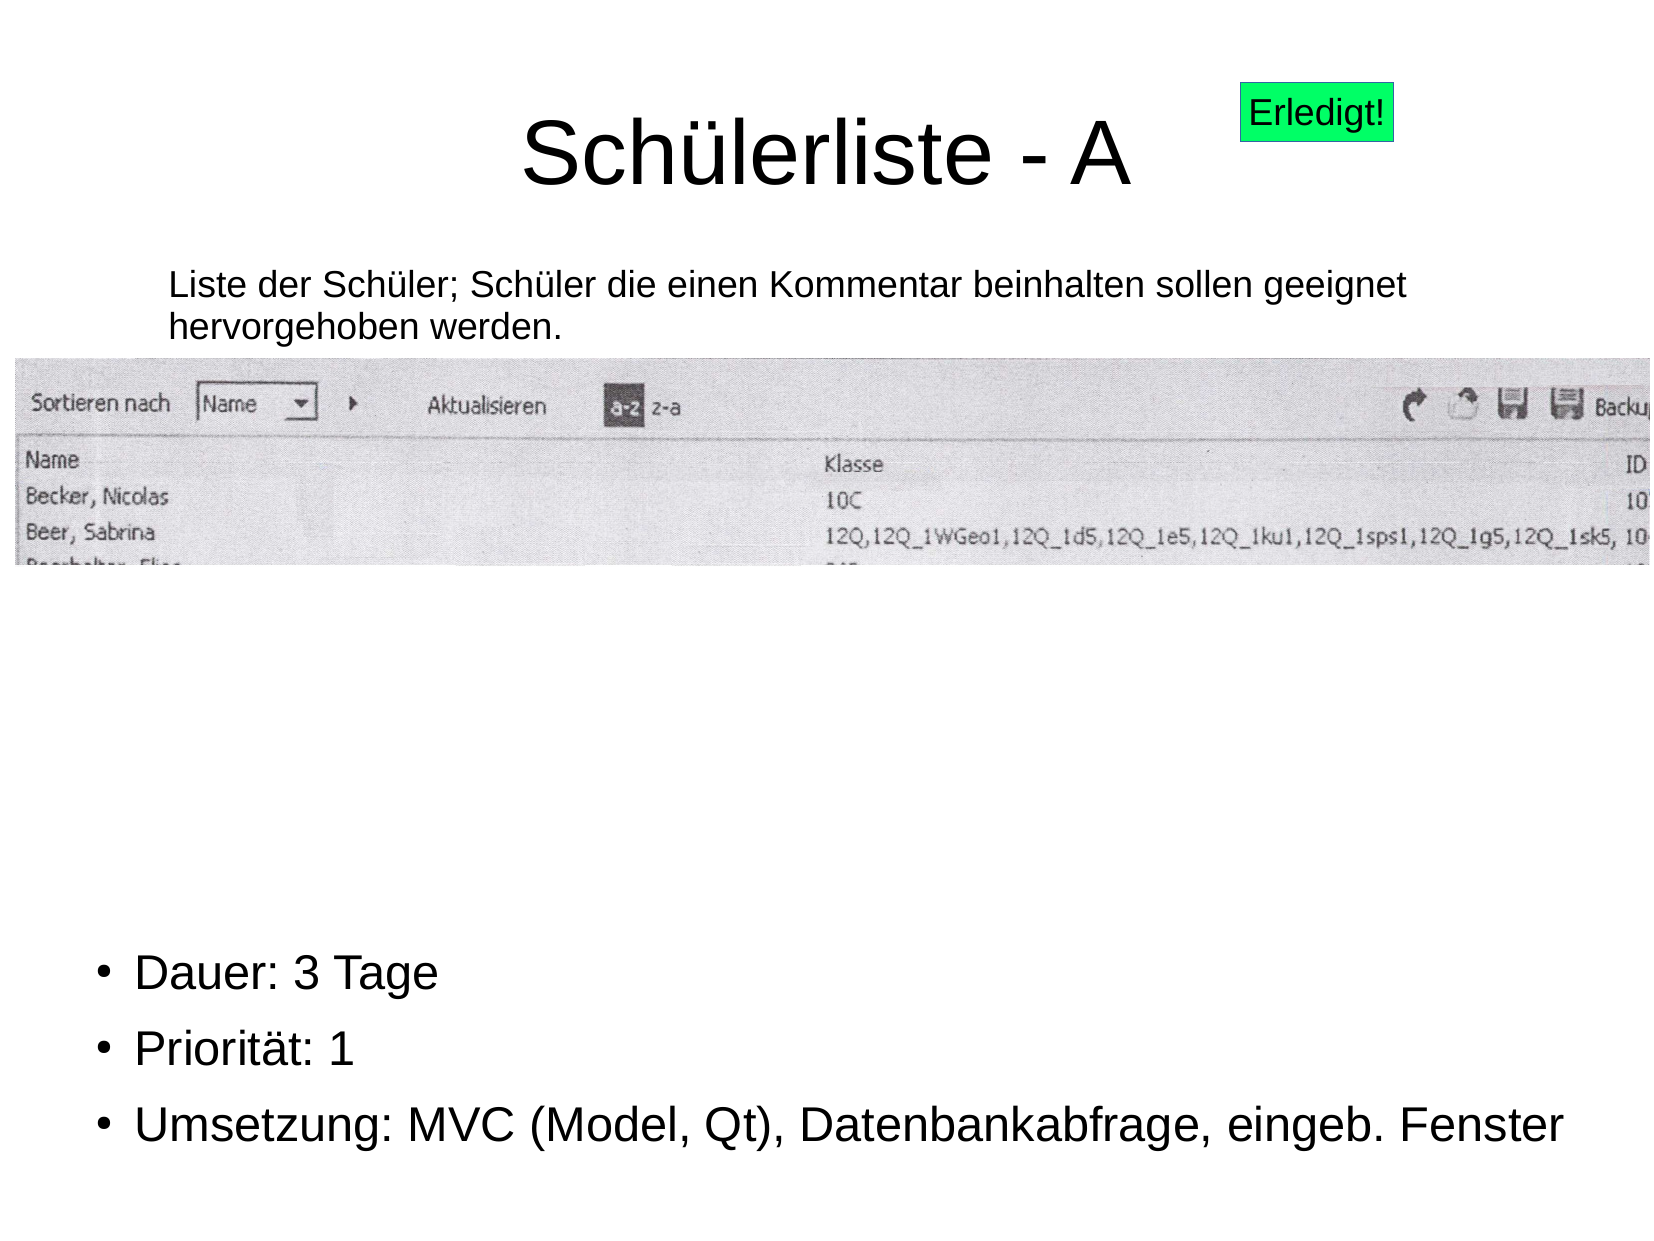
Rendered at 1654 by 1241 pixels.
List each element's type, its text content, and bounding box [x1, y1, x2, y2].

picture [15, 358, 1650, 567]
text_box Erledigt! [1240, 82, 1394, 142]
title Schülerliste - A [82, 49, 1571, 257]
list Dauer: 3 Tage Priorität: 1 Umsetzung: MVC (Model, Qt), Datenbankabfrage, eingeb. Fenster [82, 944, 1571, 1170]
text_box Liste der Schüler; Schüler die einen Kommentar beinhalten sollen geeignet hervorgehoben werden. [153, 256, 1571, 356]
